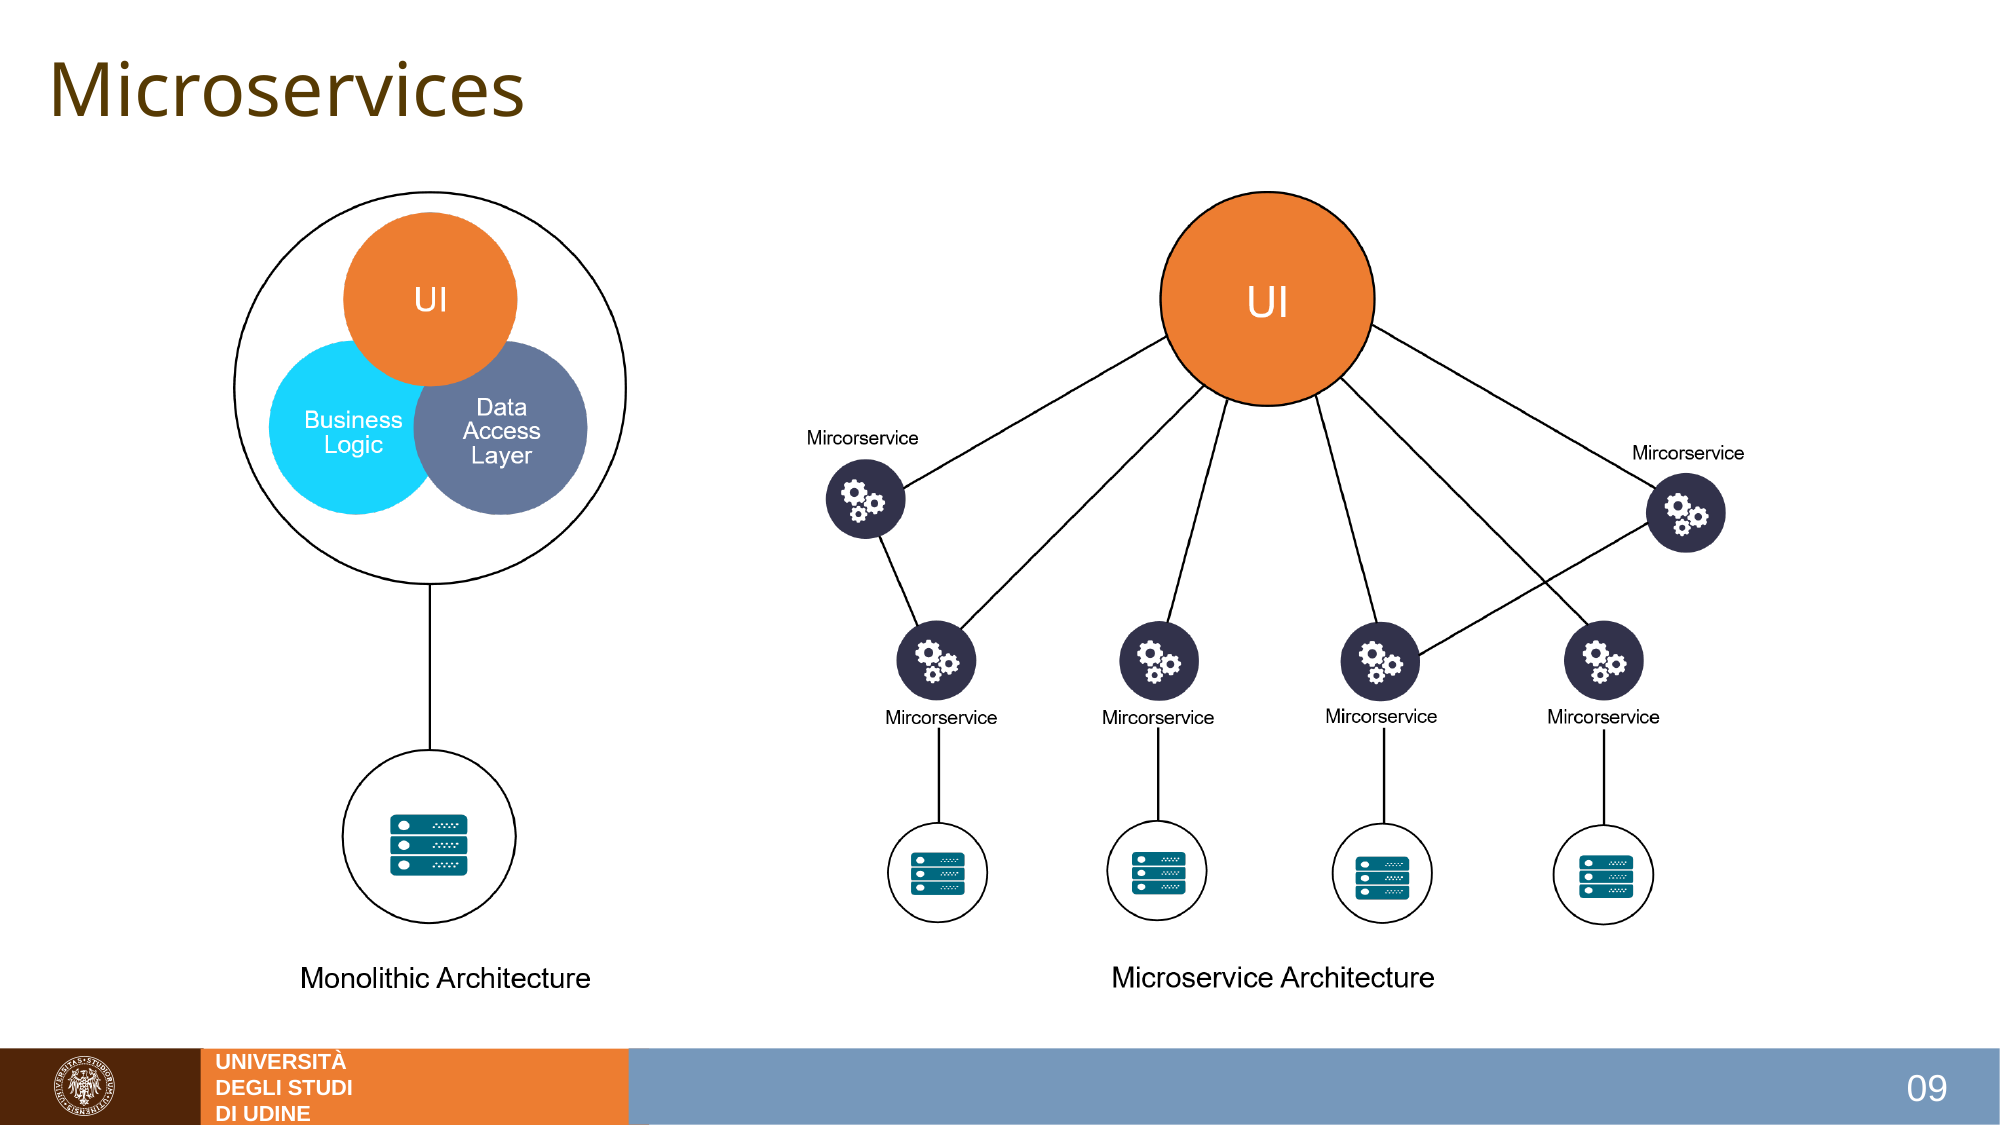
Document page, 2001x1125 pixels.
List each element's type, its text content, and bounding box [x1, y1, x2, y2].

text_box [628, 1048, 2000, 1125]
picture [51, 1053, 117, 1120]
text_box 09 [1864, 1056, 1963, 1117]
text_box [0, 1048, 200, 1125]
text_box Microservices [33, 33, 1825, 139]
text_box UNIVERSITÀ DEGLI STUDI DI UDINE [200, 1048, 628, 1125]
picture [129, 132, 1825, 1045]
